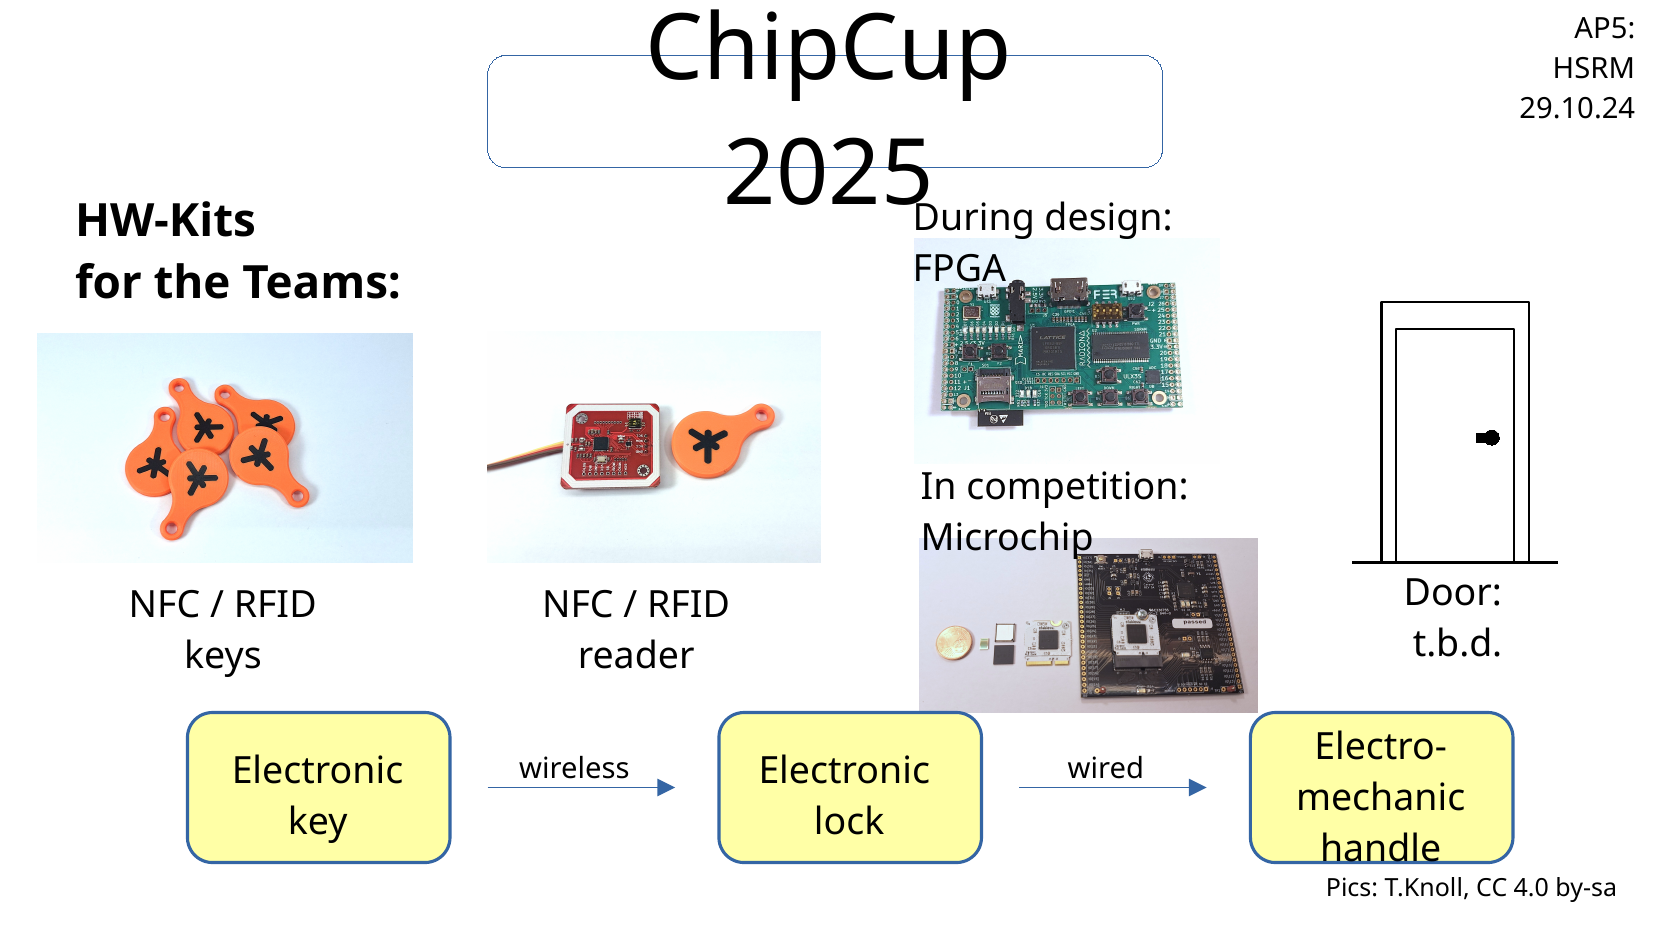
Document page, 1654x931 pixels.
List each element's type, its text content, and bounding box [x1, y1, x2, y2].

subtitle HW-Kits for the Teams: [75, 187, 488, 315]
text_box Pics: T.Knoll, CC 4.0 by-sa [1294, 862, 1633, 906]
text_box In competition: Microchip [905, 451, 1244, 551]
title ChipCup 2025 [532, 55, 1126, 159]
picture [37, 333, 413, 563]
text_box Electro-mechanic handle [1268, 712, 1494, 854]
text_box Electronic key [205, 736, 431, 836]
text_box wired [1030, 739, 1181, 788]
text_box AP5: HSRM 29.10.24 [1500, 0, 1651, 114]
text_box [1485, 430, 1500, 446]
text_box [1393, 854, 1403, 859]
text_box NFC / RFID reader [523, 570, 749, 684]
text_box NFC / RFID keys [110, 570, 336, 683]
text_box Electronic lock [736, 736, 962, 836]
picture [919, 538, 1258, 713]
text_box [1348, 854, 1358, 859]
text_box [718, 712, 982, 863]
text_box [1250, 713, 1513, 863]
picture [487, 331, 821, 563]
text_box Door: t.b.d. [1363, 558, 1552, 658]
text_box During design: FPGA [897, 183, 1273, 283]
picture [914, 283, 1220, 451]
text_box wireless [499, 739, 650, 788]
text_box [187, 712, 451, 863]
